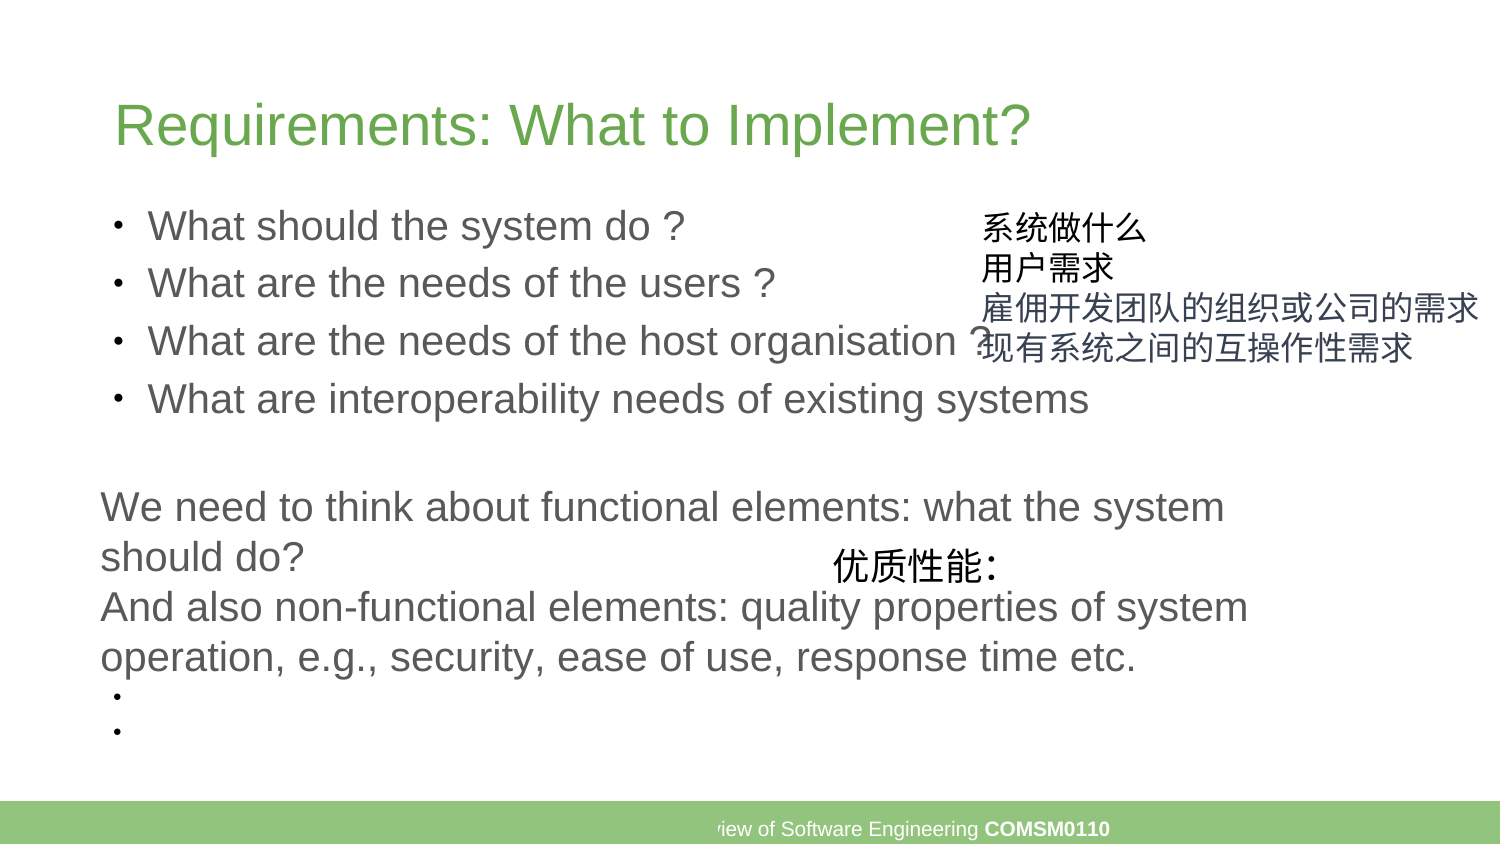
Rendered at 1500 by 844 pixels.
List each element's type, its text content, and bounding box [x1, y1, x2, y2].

text_box 优质性能： [817, 535, 1117, 596]
text_box 系统做什么 用户需求 雇佣开发团队的组织或公司的需求 现有系统之间的互操作性需求 [966, 199, 1500, 422]
list What should the system do ? What are the needs of the users ? What are the needs of the host organisation ? What are interoperability needs of existing systems We need to think about functional elements: what the system should do? And also non-functional elements: quality properties of system operation, e.g., security, ease of use, response time etc. [89, 198, 1334, 735]
title Requirements: What to Implement? [103, 44, 1397, 199]
